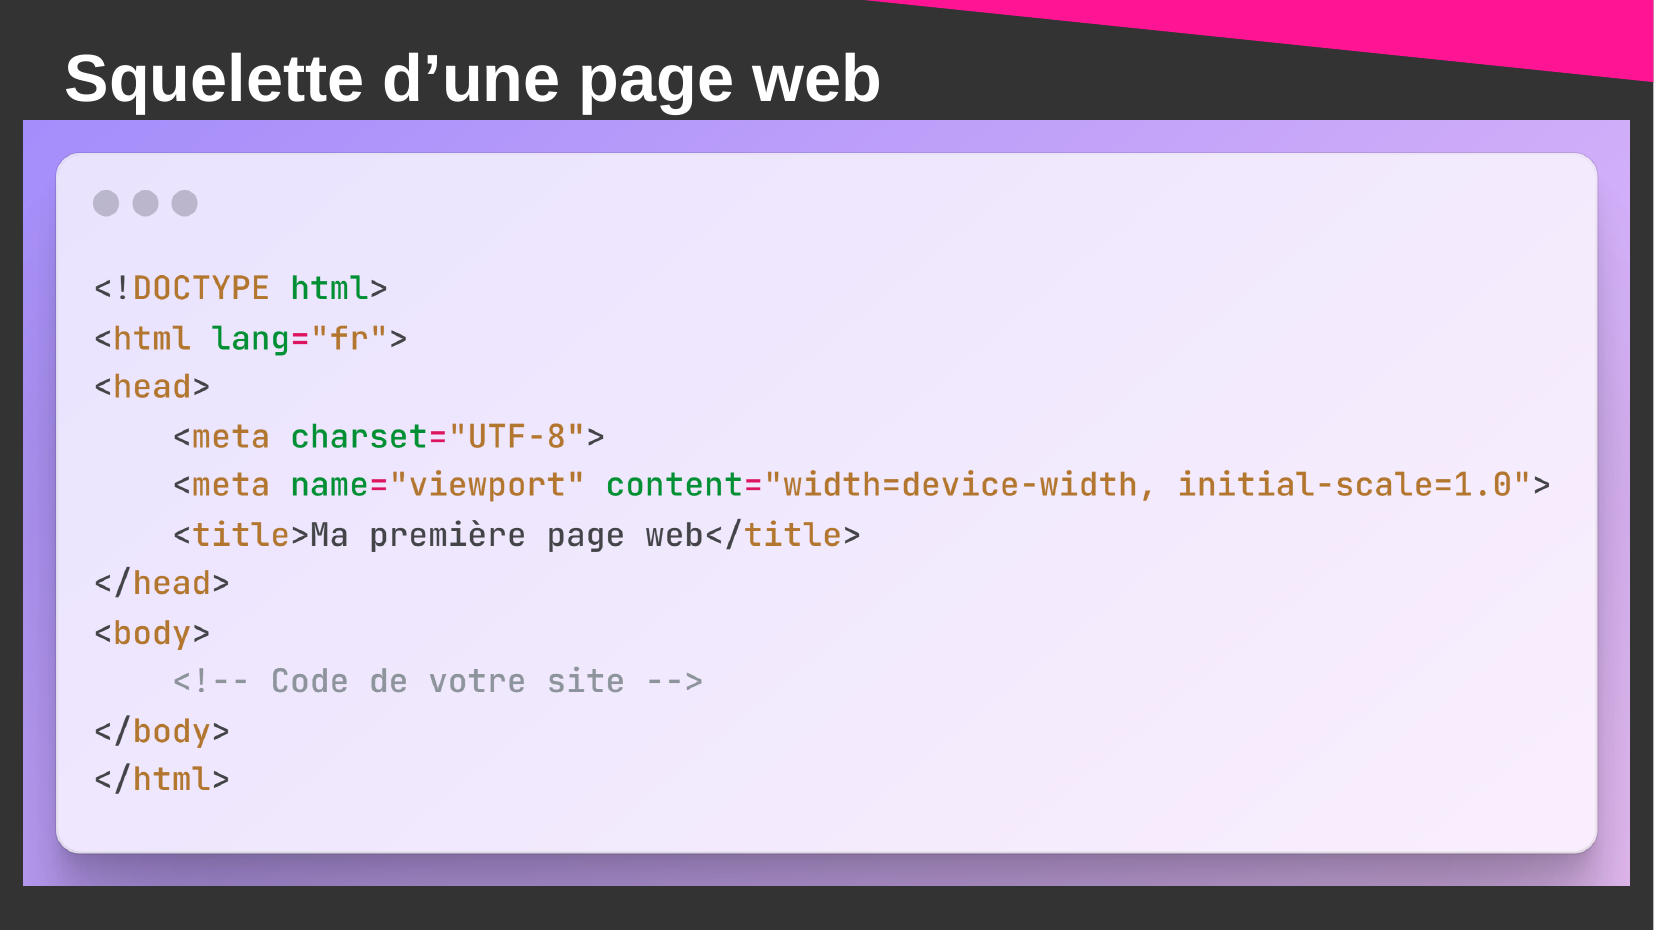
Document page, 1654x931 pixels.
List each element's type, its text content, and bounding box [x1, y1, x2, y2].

picture [23, 120, 1630, 886]
text_box [863, 0, 1654, 83]
title Squelette d’une page web [64, 40, 1063, 120]
